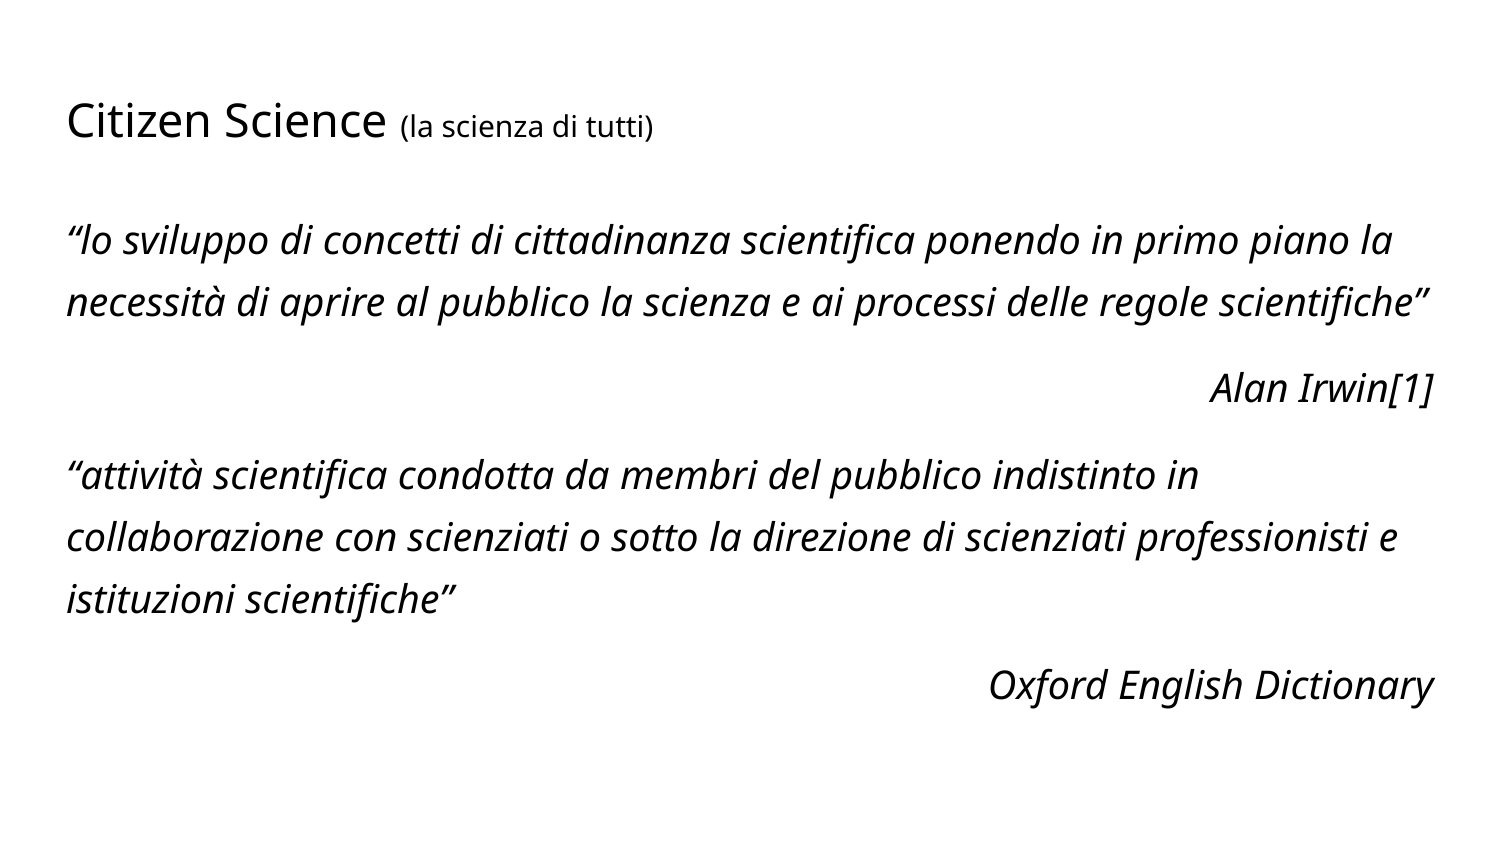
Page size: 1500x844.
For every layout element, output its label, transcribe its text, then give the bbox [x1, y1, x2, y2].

title Citizen Science (la scienza di tutti) [51, 72, 1449, 167]
list “lo sviluppo di concetti di cittadinanza scientifica ponendo in primo piano la necessità di aprire al pubblico la scienza e ai processi delle regole scientifiche” Alan Irwin[1] “attività scientifica condotta da membri del pubblico indistinto in collaborazione con scienziati o sotto la direzione di scienziati professionisti e istituzioni scientifiche” Oxford English Dictionary [51, 189, 1449, 750]
